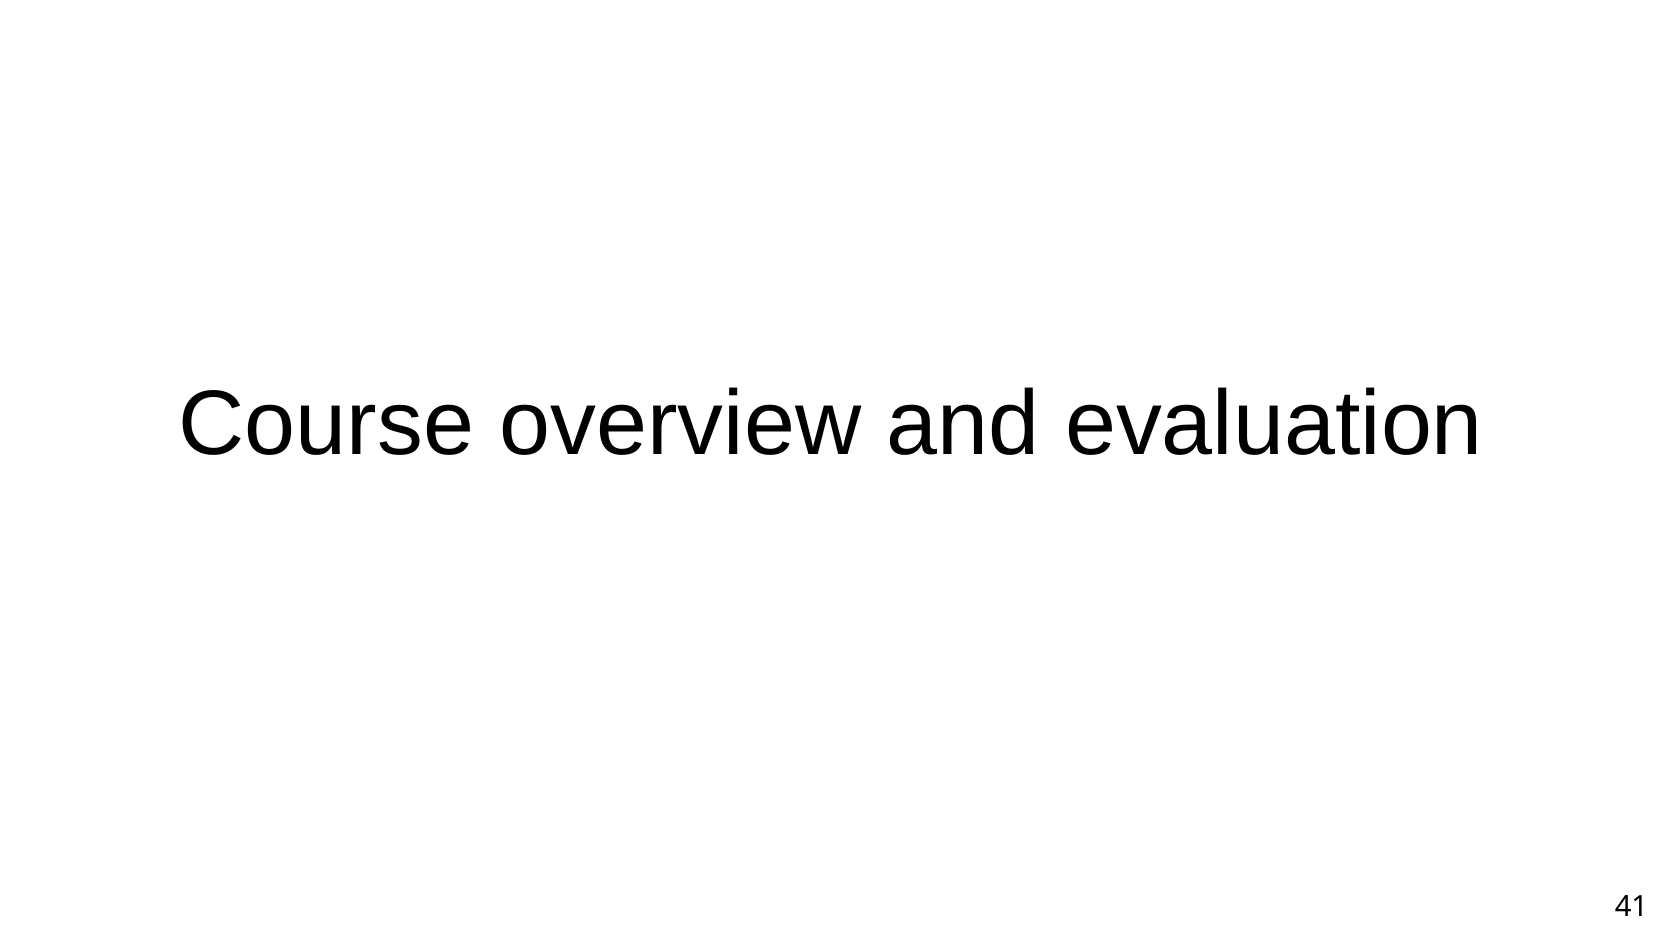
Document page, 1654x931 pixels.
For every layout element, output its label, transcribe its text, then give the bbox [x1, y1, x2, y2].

title Course overview and evaluation [87, 345, 1576, 501]
